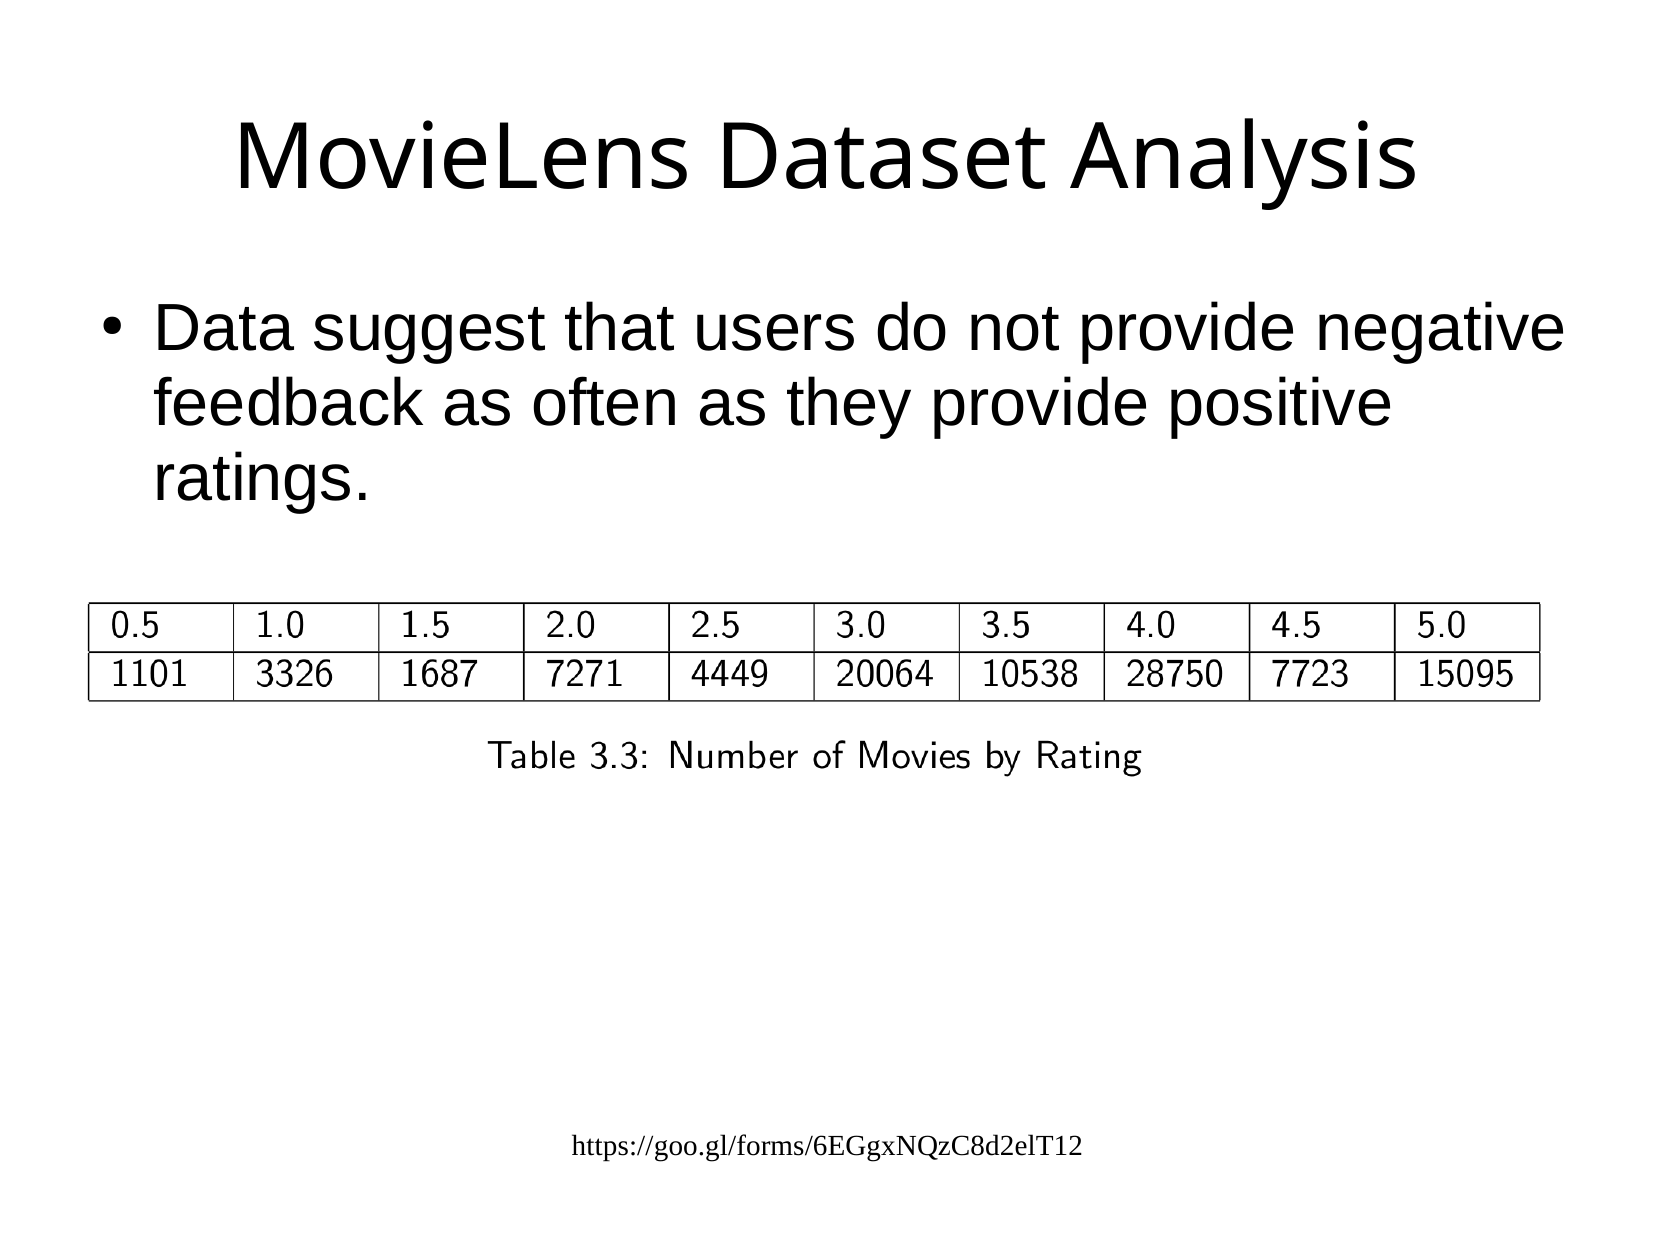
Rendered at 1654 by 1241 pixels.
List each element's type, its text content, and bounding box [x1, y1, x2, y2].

picture [65, 580, 1575, 813]
title MovieLens Dataset Analysis [82, 49, 1571, 257]
list Data suggest that users do not provide negative feedback as often as they provide positive ratings. [82, 290, 1571, 580]
